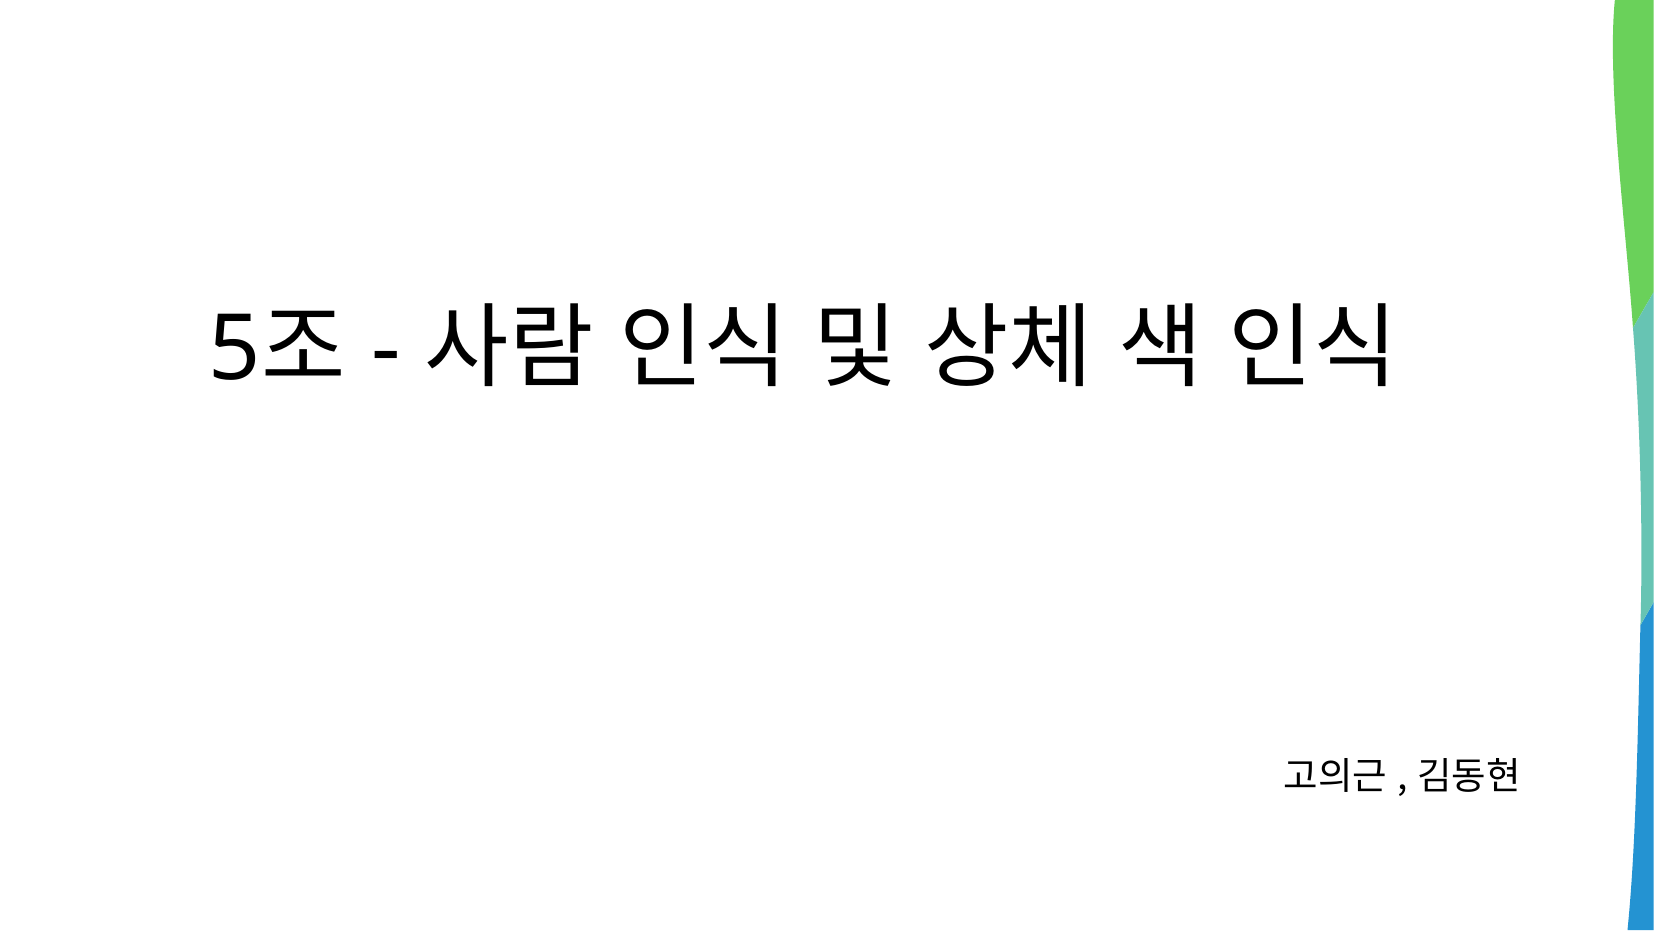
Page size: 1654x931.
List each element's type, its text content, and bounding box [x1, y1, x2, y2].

text_box 고의근 , 김동현 [1269, 738, 1536, 808]
title 5조 - 사람 인식 및 상체 색 인식 [88, 206, 1520, 473]
